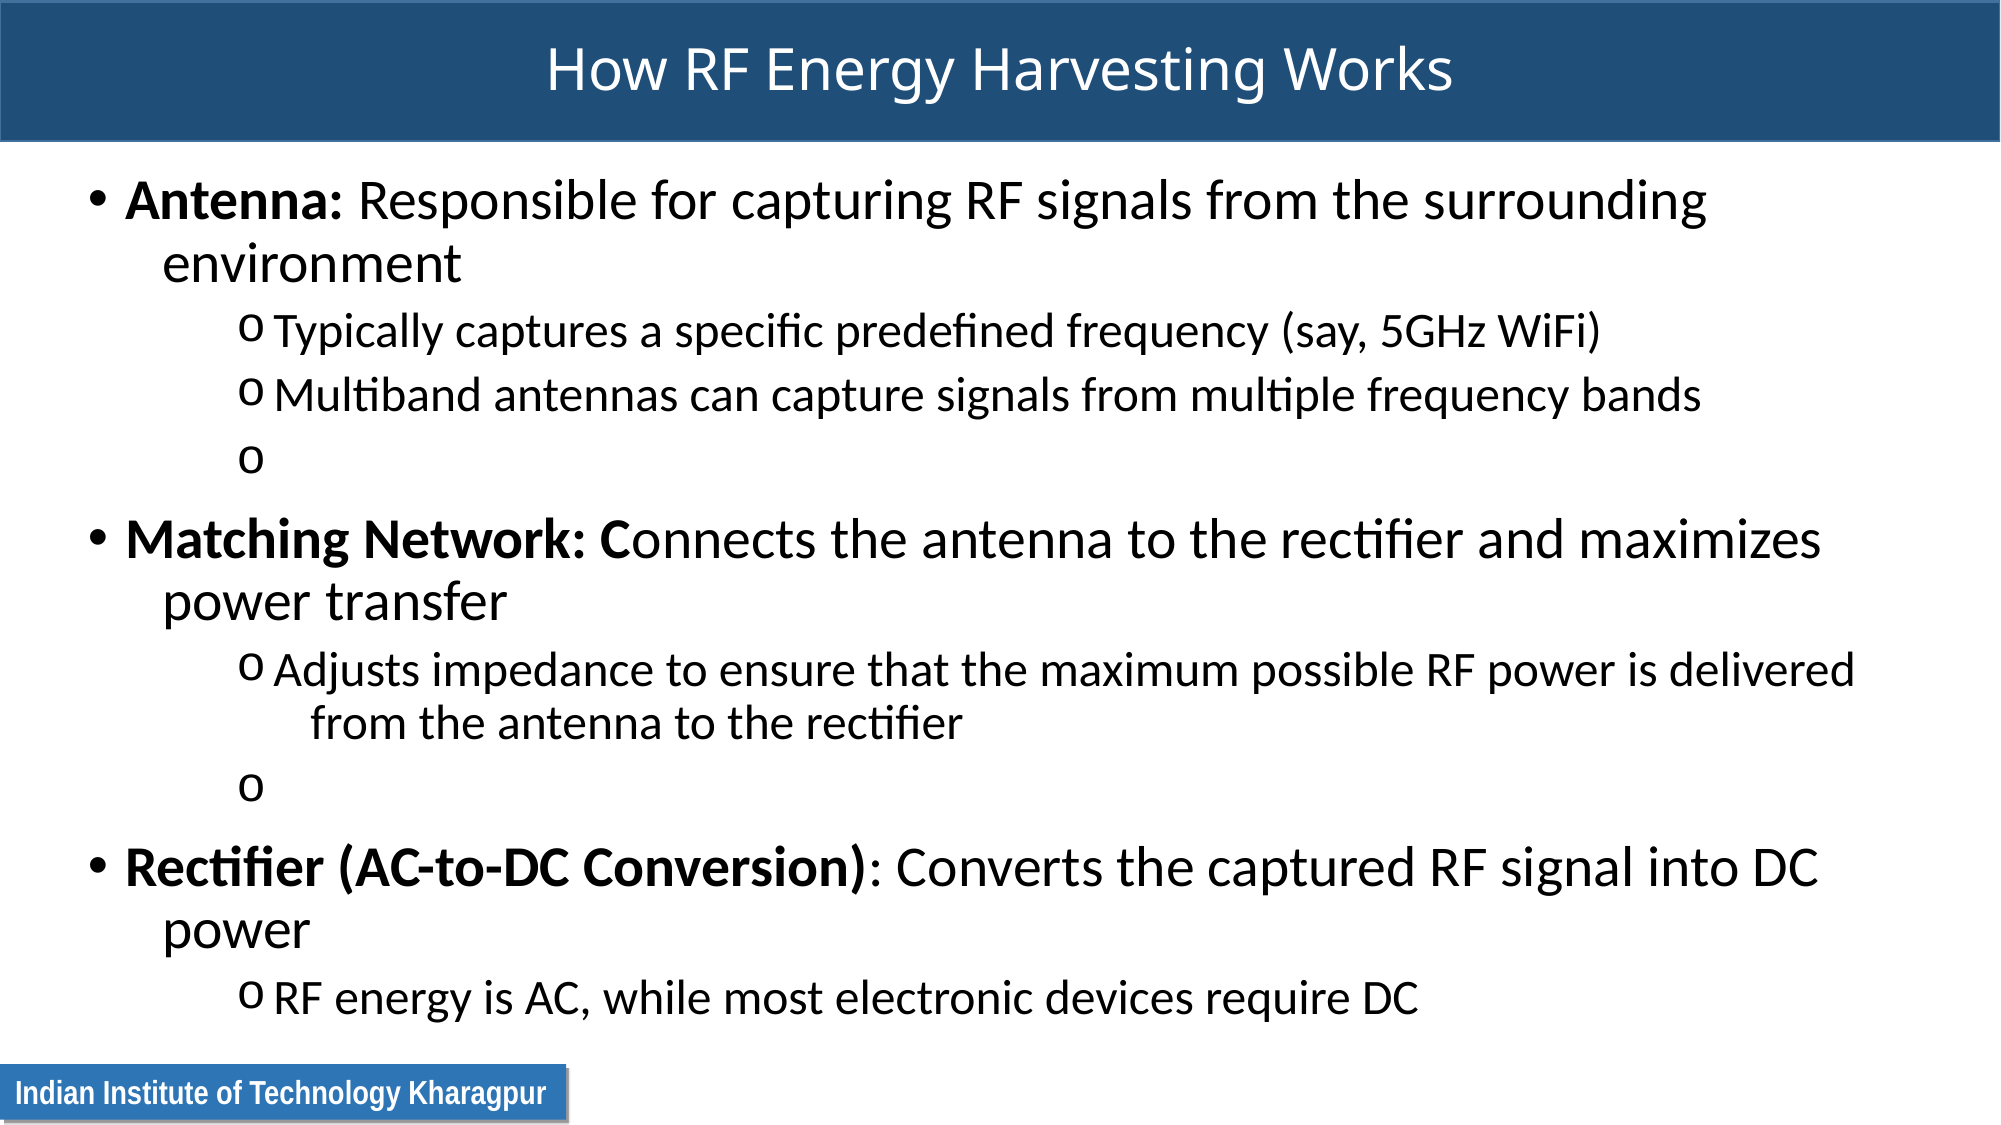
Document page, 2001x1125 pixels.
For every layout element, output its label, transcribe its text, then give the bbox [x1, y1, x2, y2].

list Antenna: Responsible for capturing RF signals from the surrounding environment Typically captures a specific predefined frequency (say, 5GHz WiFi) Multiband antennas can capture signals from multiple frequency bands Matching Network: Connects the antenna to the rectifier and maximizes power transfer Adjusts impedance to ensure that the maximum possible RF power is delivered from the antenna to the rectifier Rectifier (AC-to-DC Conversion): Converts the captured RF signal into DC power RF energy is AC, while most electronic devices require DC [72, 162, 1968, 1041]
title How RF Energy Harvesting Works [0, 1, 2000, 141]
